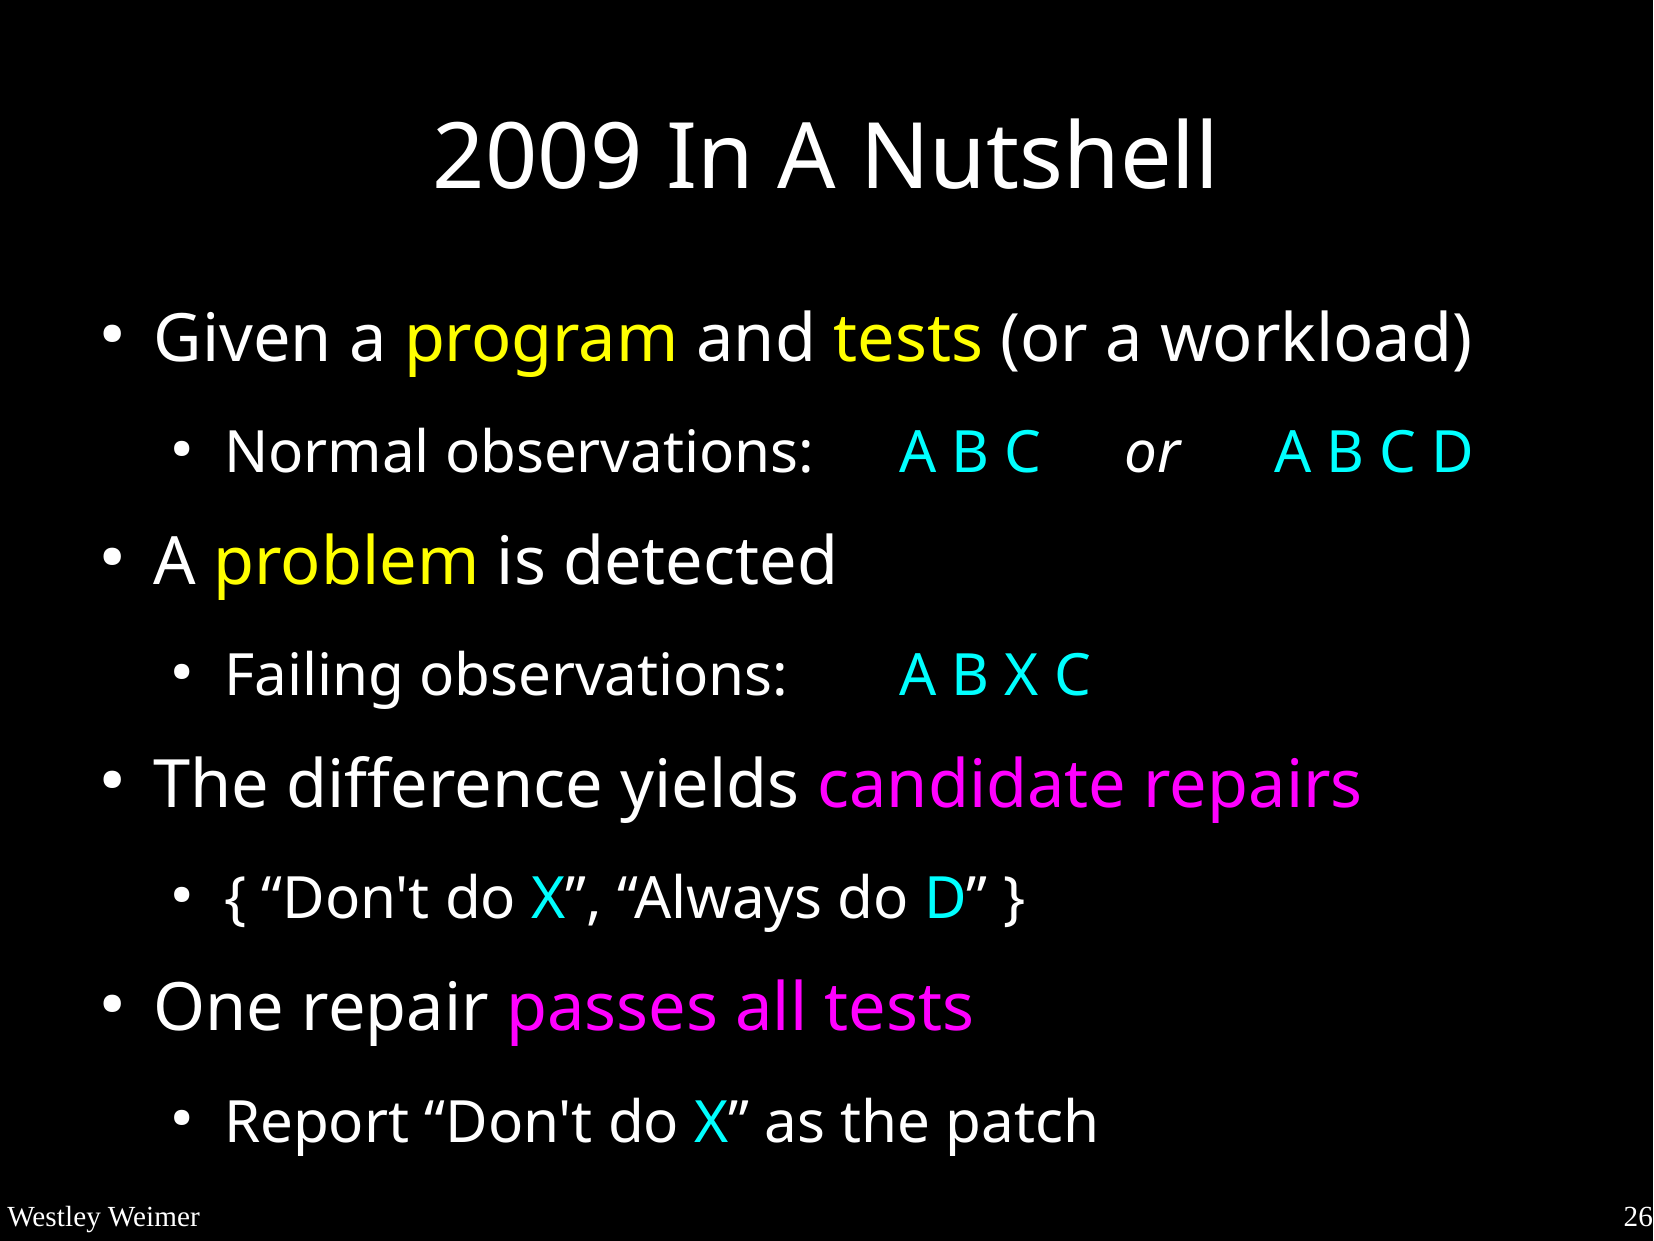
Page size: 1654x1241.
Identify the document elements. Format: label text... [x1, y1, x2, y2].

list Given a program and tests (or a workload) Normal observations: A B C or A B C D A problem is detected Failing observations: A B X C The difference yields candidate repairs { “Don't do X”, “Always do D” } One repair passes all tests Report “Don't do X” as the patch [82, 290, 1571, 1109]
title 2009 In A Nutshell [82, 49, 1571, 257]
